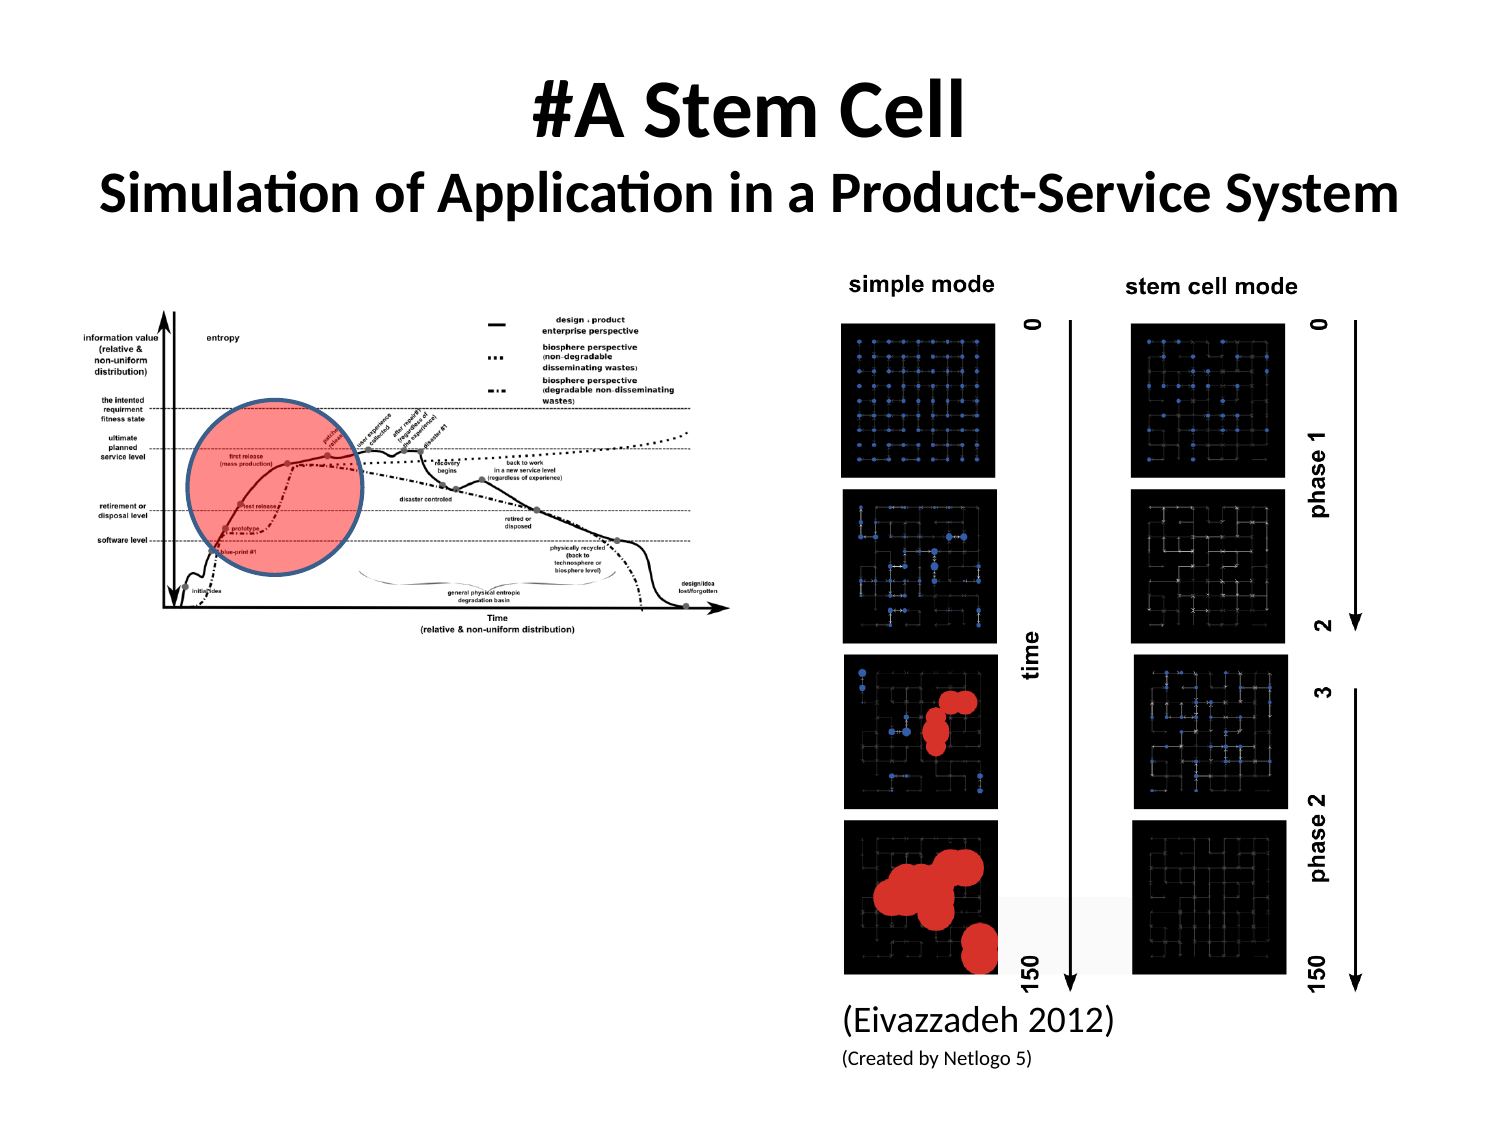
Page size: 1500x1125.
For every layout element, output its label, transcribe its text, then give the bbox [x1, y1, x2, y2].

picture [828, 262, 1375, 1005]
title #A Stem Cell Simulation of Application in a Product-Service System [75, 45, 1425, 233]
picture [74, 302, 758, 638]
text_box (Eivazzadeh 2012) [827, 987, 1130, 1048]
text_box (Created by Netlogo 5) [826, 1037, 1048, 1078]
text_box [187, 399, 363, 575]
